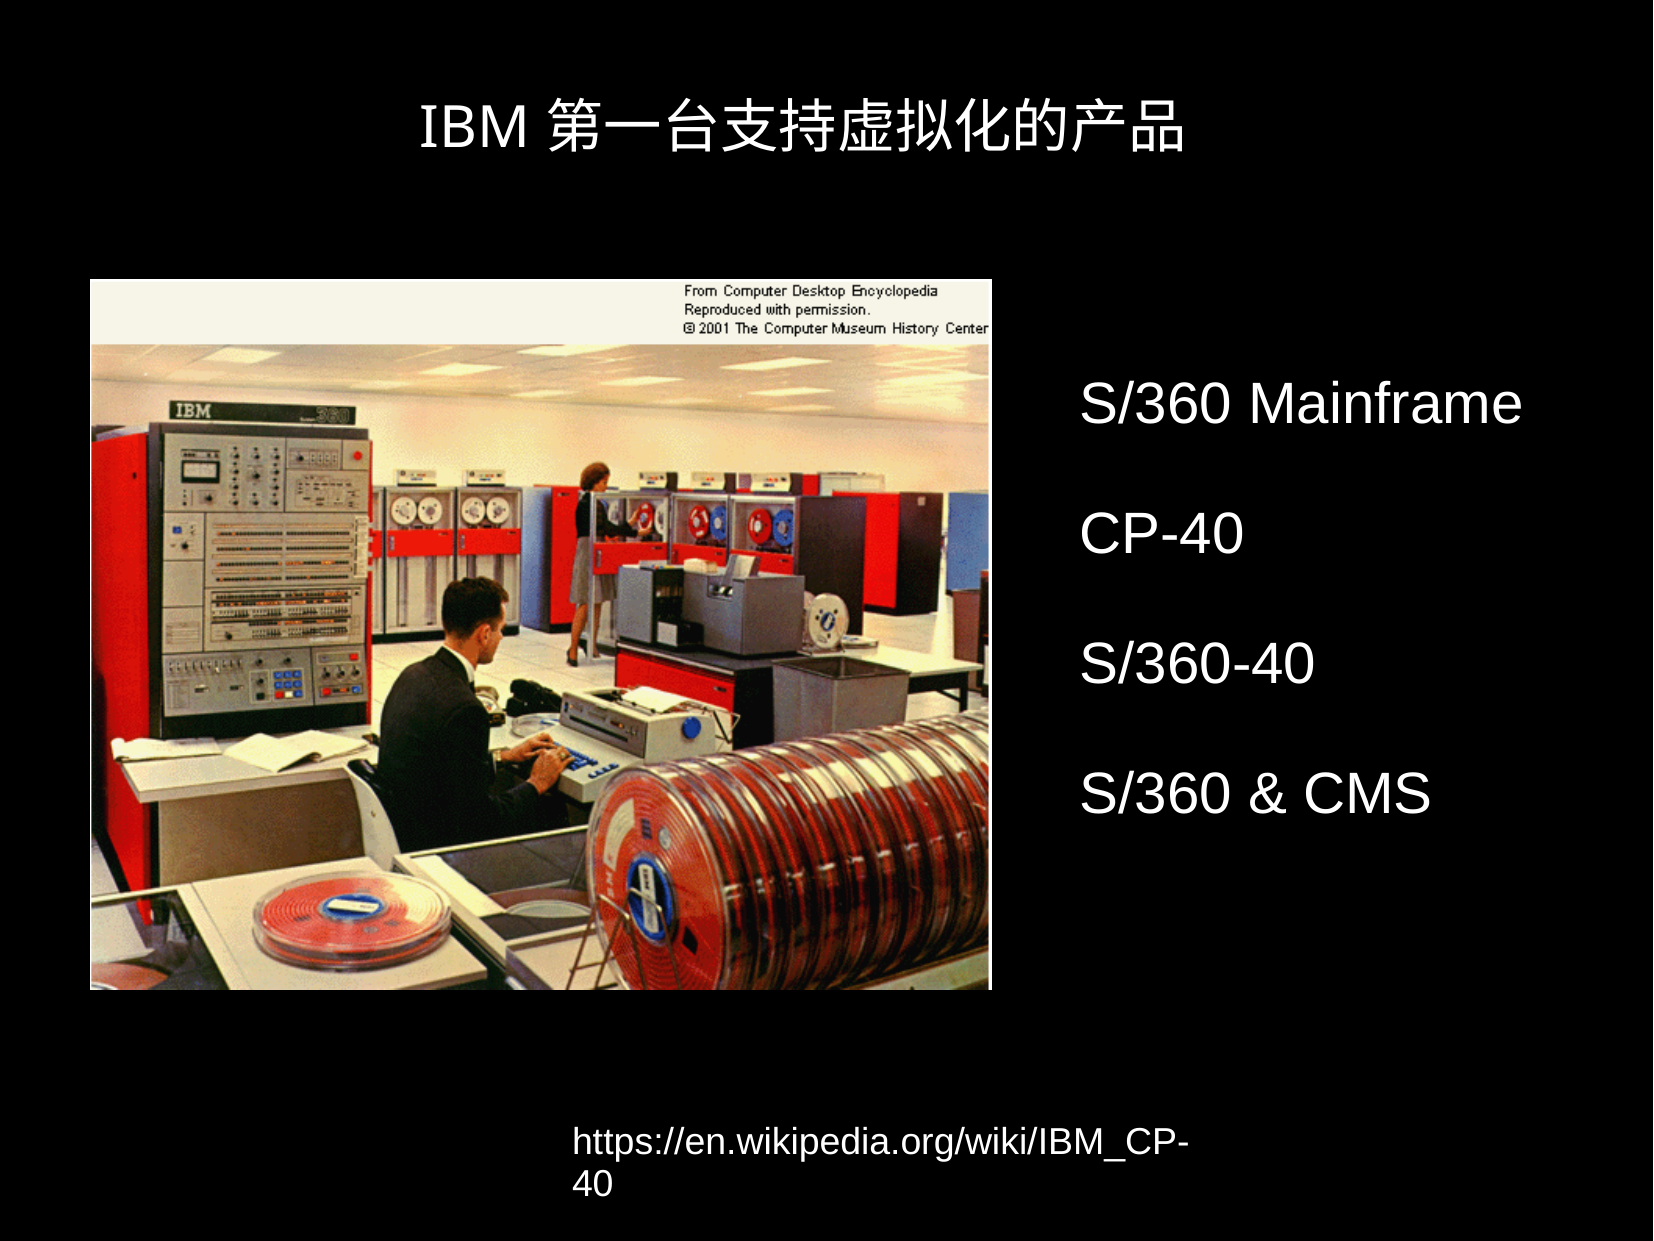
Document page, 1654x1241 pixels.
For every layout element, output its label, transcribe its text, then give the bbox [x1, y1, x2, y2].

text_box S/360 Mainframe CP-40 S/360-40 S/360 & CMS [1065, 363, 1591, 897]
text_box https://en.wikipedia.org/wiki/IBM_CP-40 [557, 1113, 1246, 1171]
text_box IBM第一台支持虚拟化的产品 [405, 73, 1321, 164]
picture [90, 279, 992, 991]
